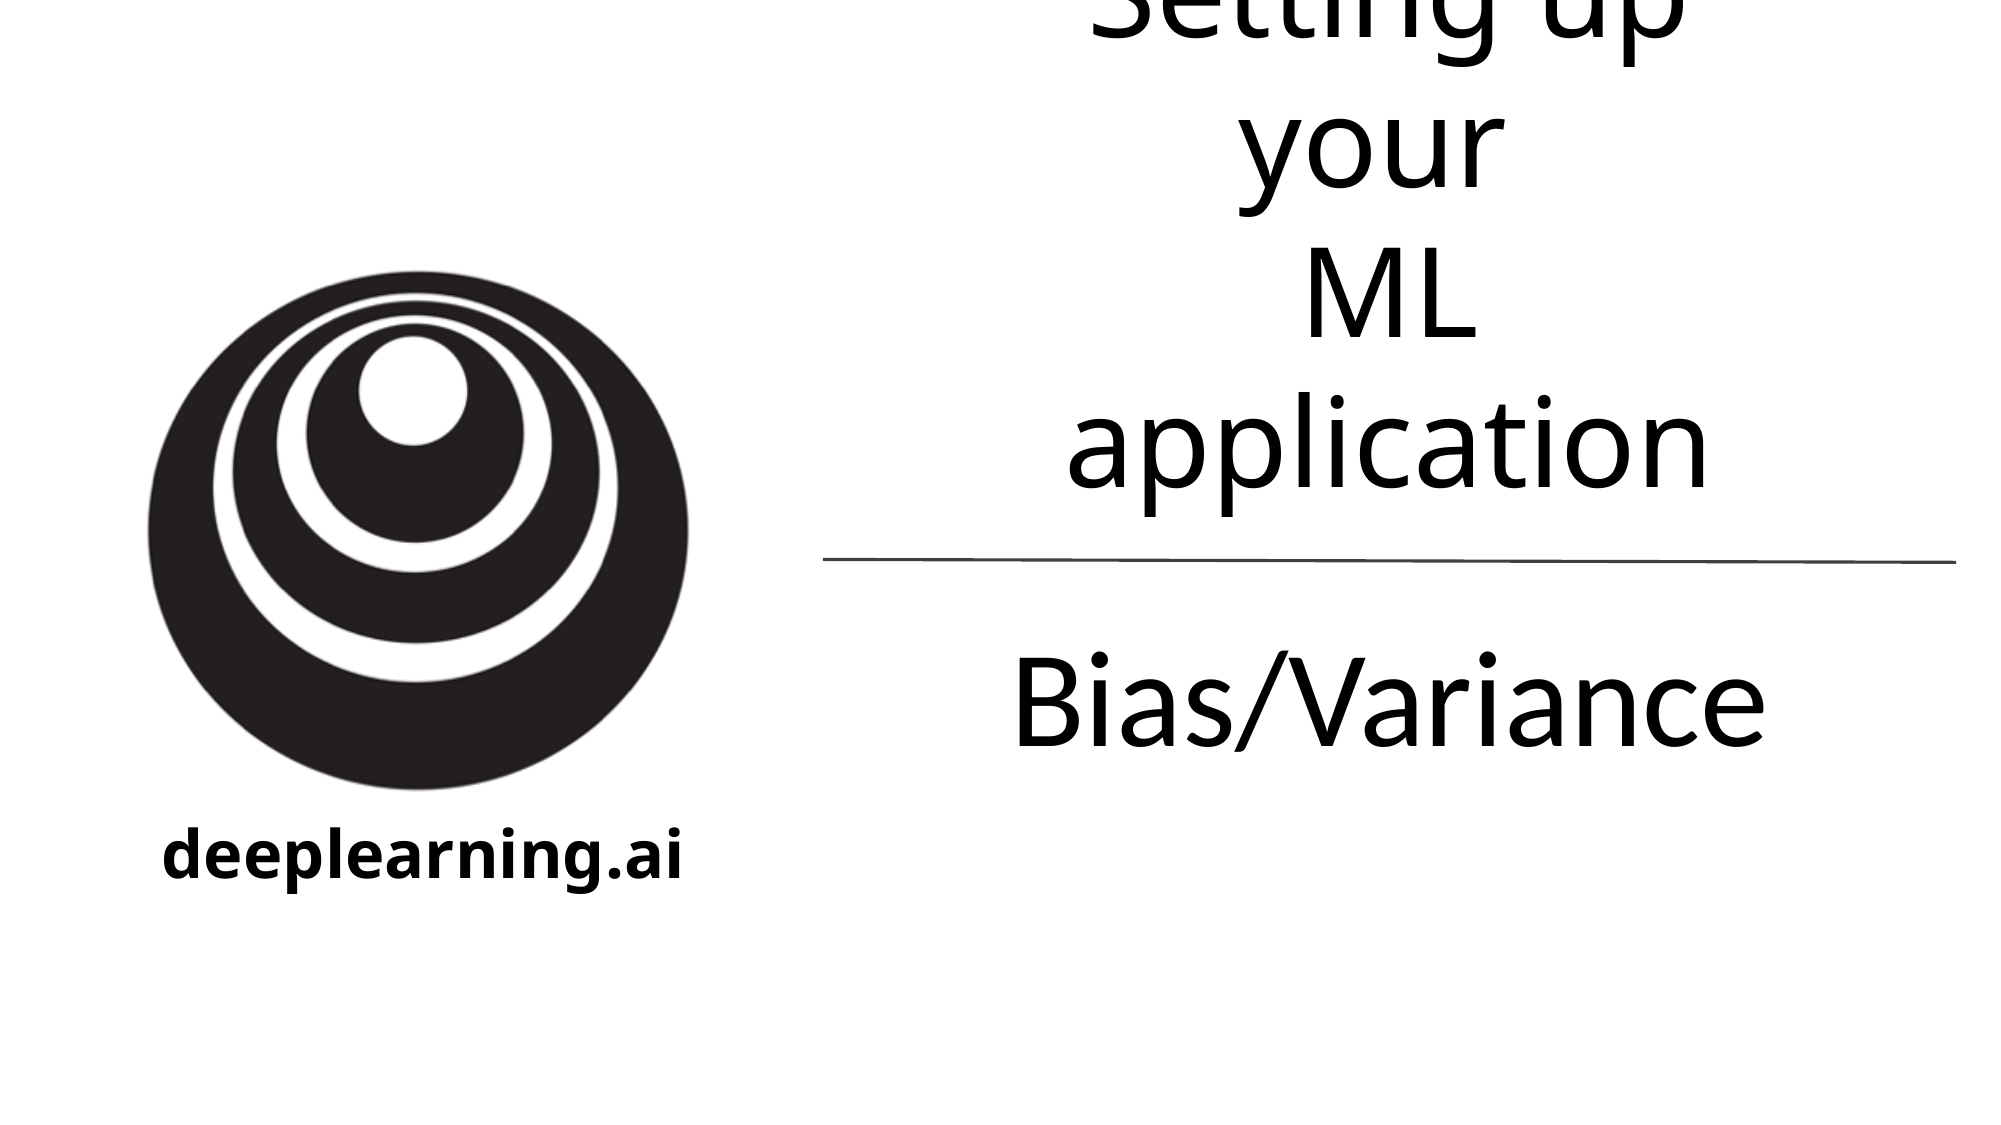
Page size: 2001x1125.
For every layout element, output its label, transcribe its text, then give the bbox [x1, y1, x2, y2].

text_box deeplearning.ai [56, 768, 790, 901]
title Setting up your ML application [946, 203, 1833, 521]
picture [108, 234, 739, 768]
text_box Bias/Variance [822, 601, 1957, 782]
